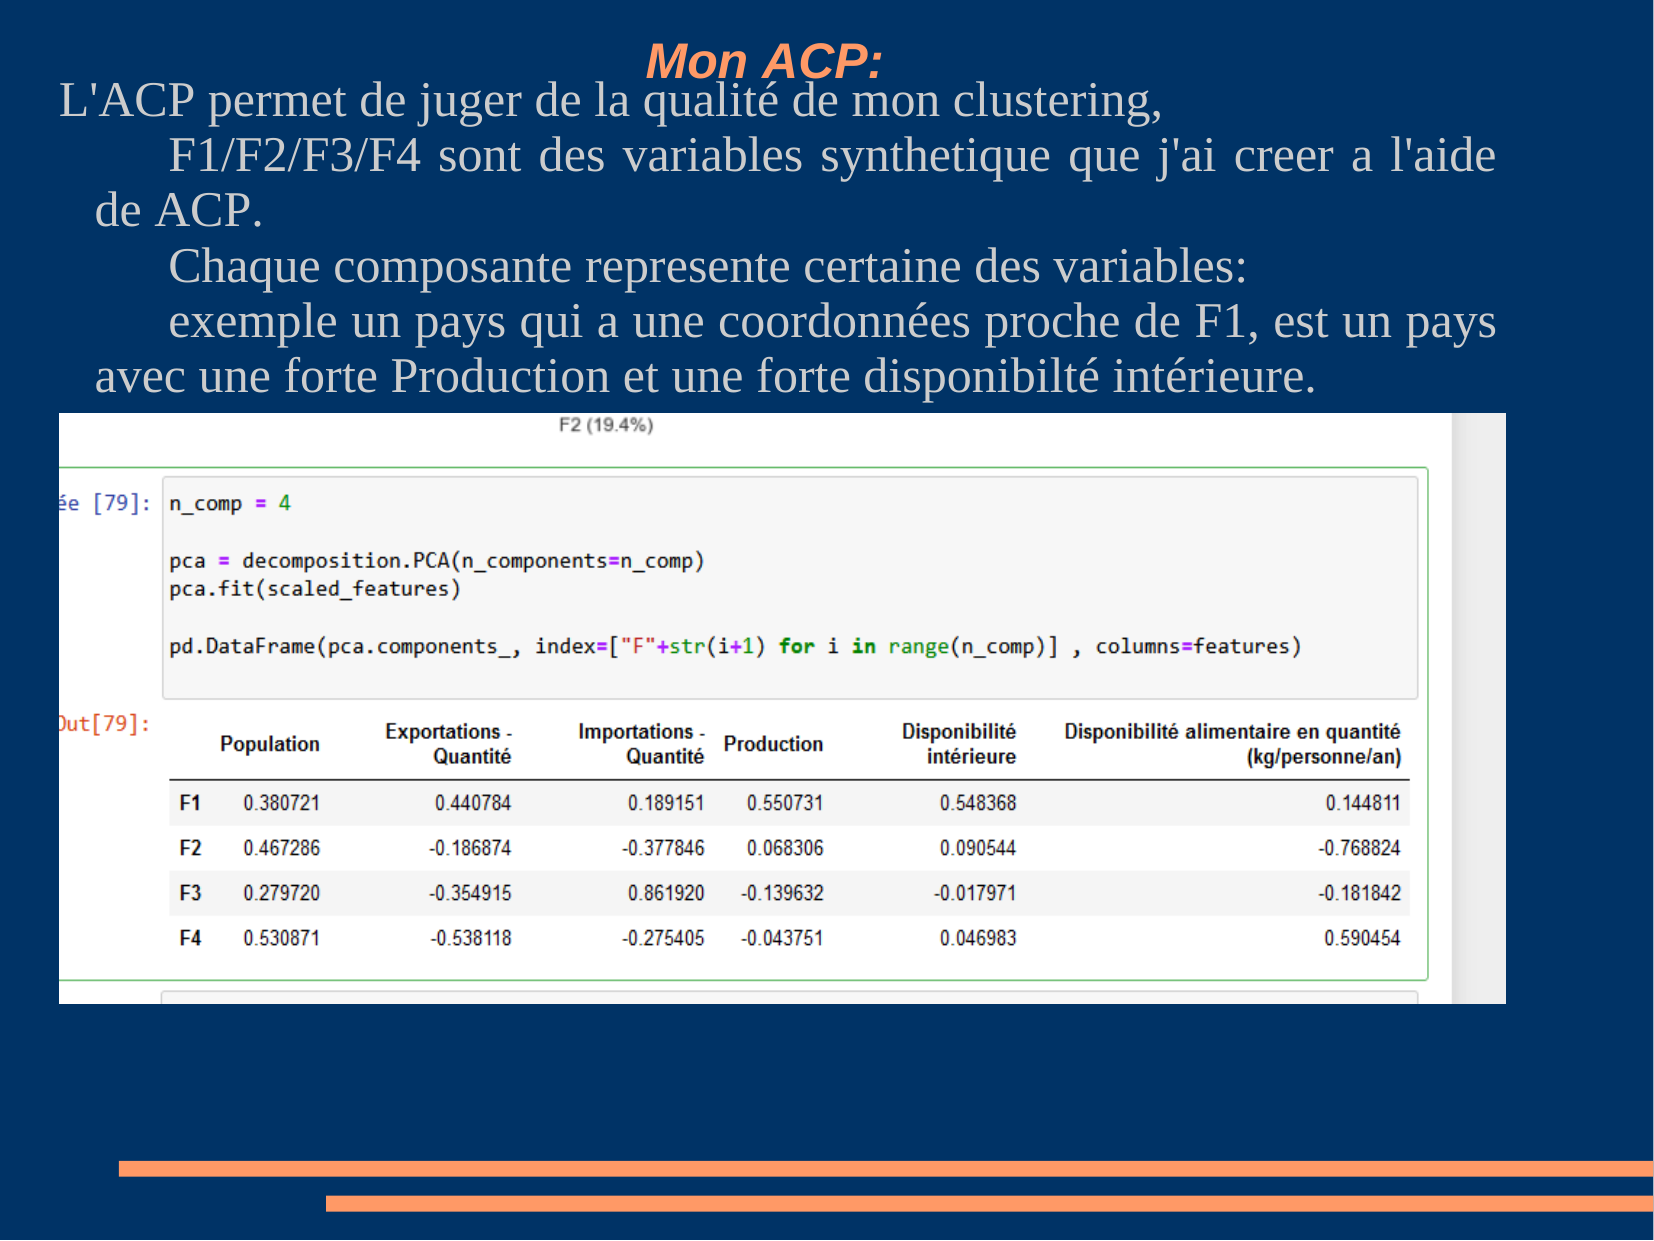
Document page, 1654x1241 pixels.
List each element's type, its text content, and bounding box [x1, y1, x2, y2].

title Mon ACP: [59, 4, 1472, 68]
subtitle L'ACP permet de juger de la qualité de mon clustering, F1/F2/F3/F4 sont des variables synthetique que j'ai creer a l'aide de ACP. Chaque composante represente certaine des variables: exemple un pays qui a une coordonnées proche de F1, est un pays avec une forte Production et une forte disponibilté intérieure. [59, 68, 1499, 407]
picture [59, 413, 1506, 1004]
